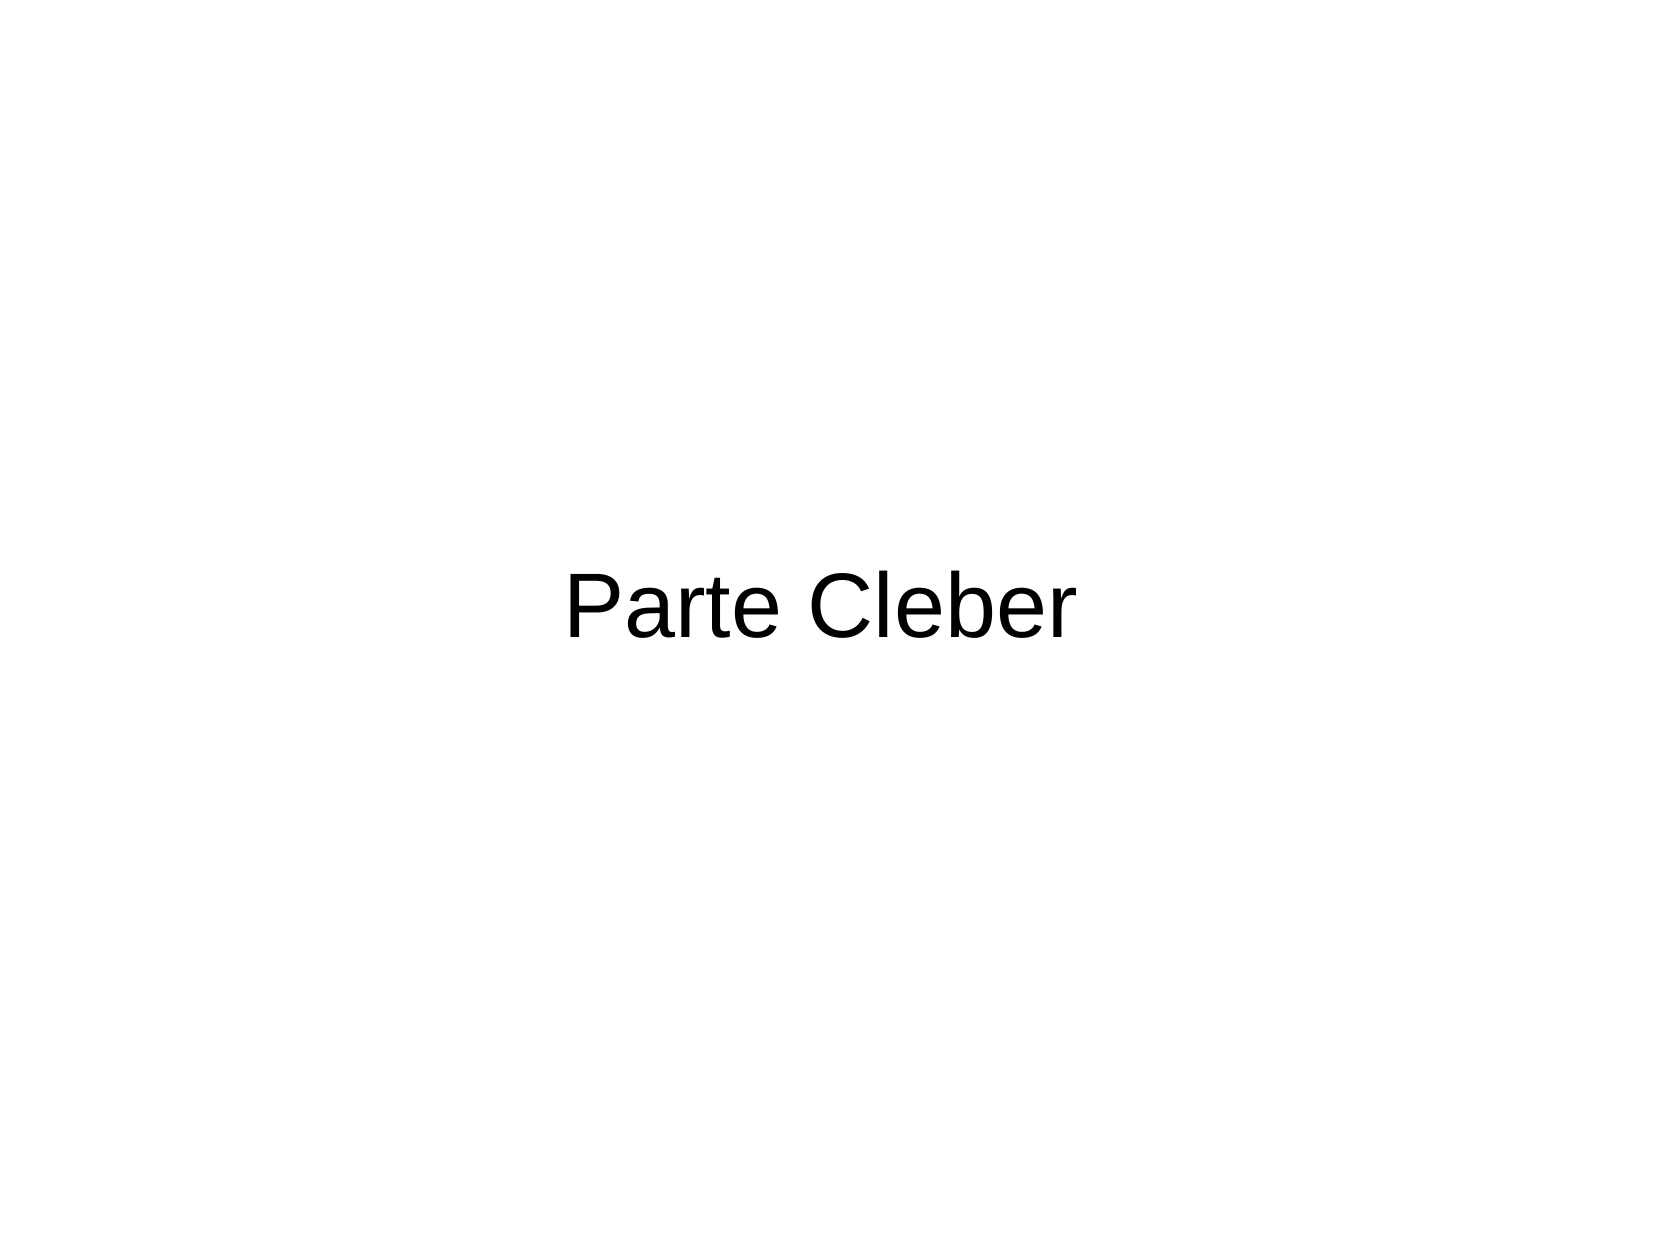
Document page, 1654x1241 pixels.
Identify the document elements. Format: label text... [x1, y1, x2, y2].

title Parte Cleber [76, 501, 1565, 710]
